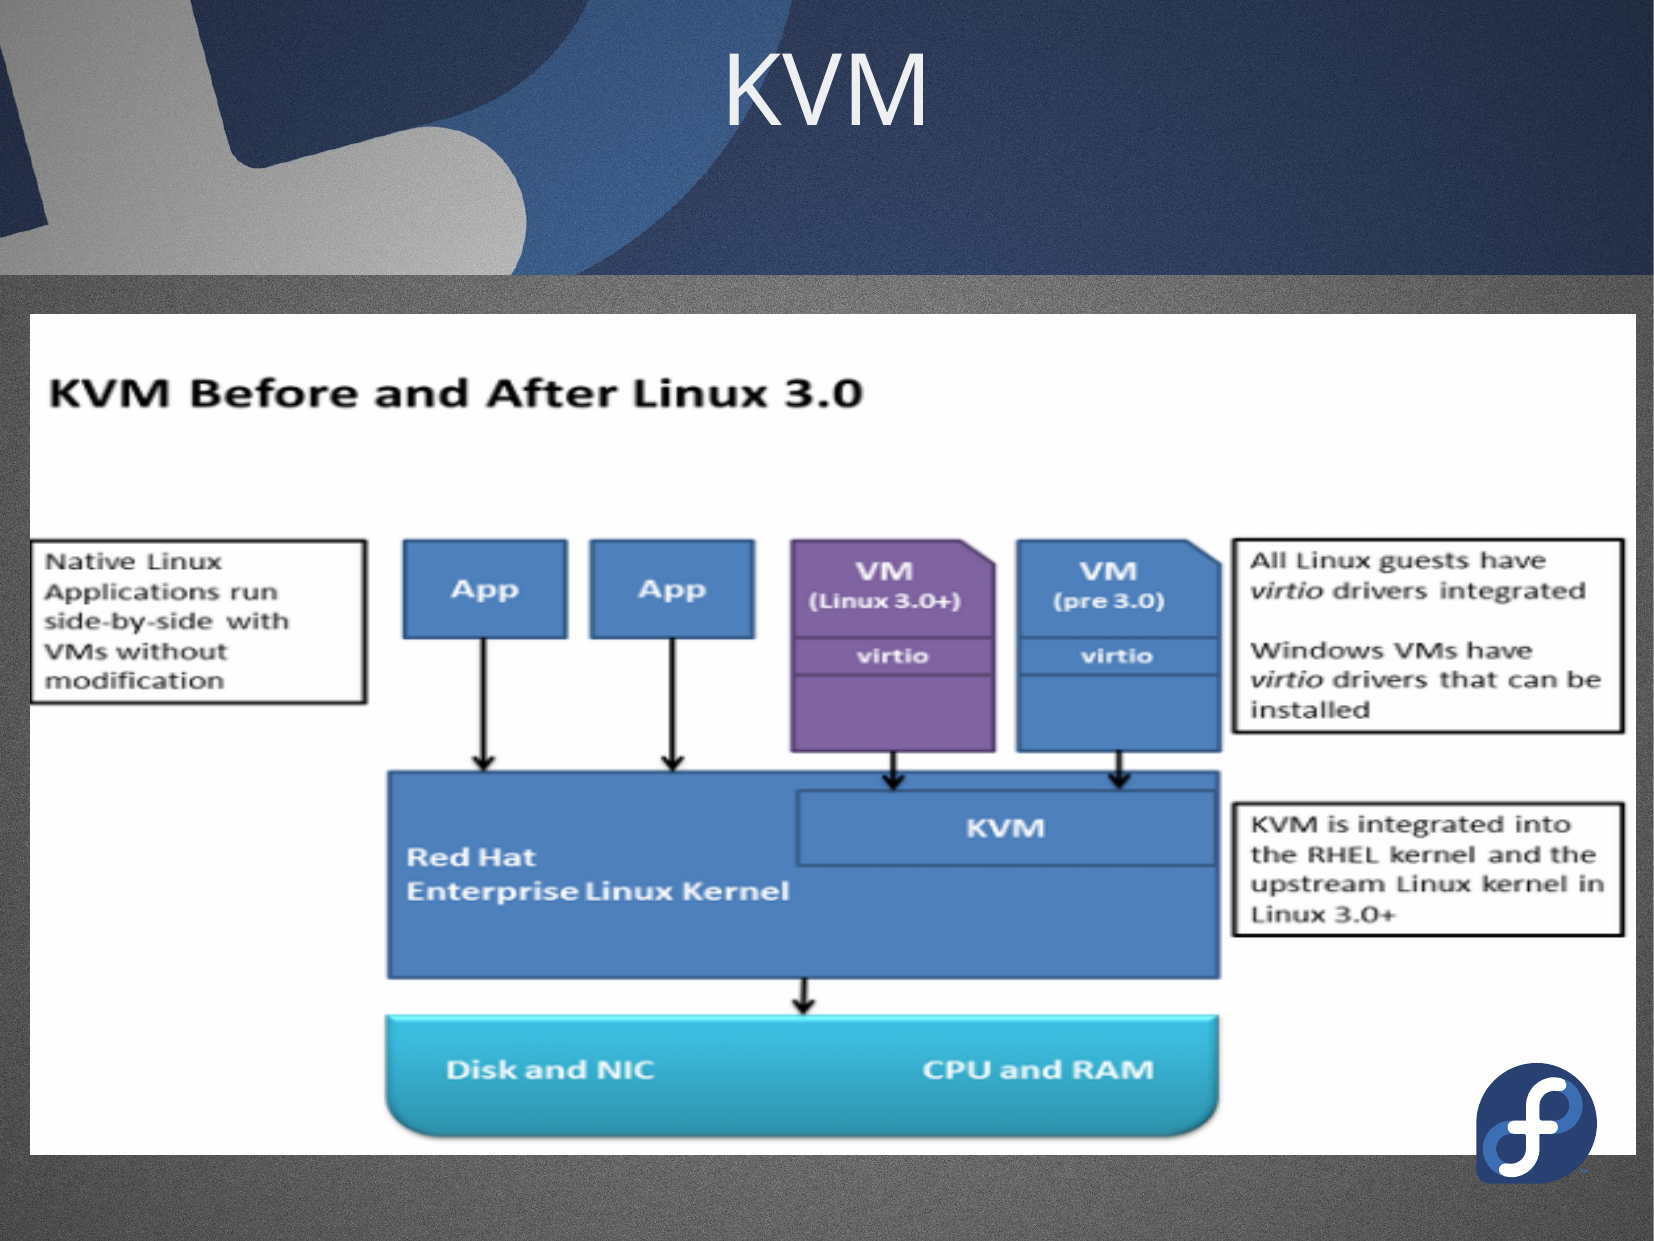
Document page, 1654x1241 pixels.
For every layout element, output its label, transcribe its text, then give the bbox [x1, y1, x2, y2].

picture [0, 0, 1654, 1241]
text_box KVM [88, 29, 1565, 237]
